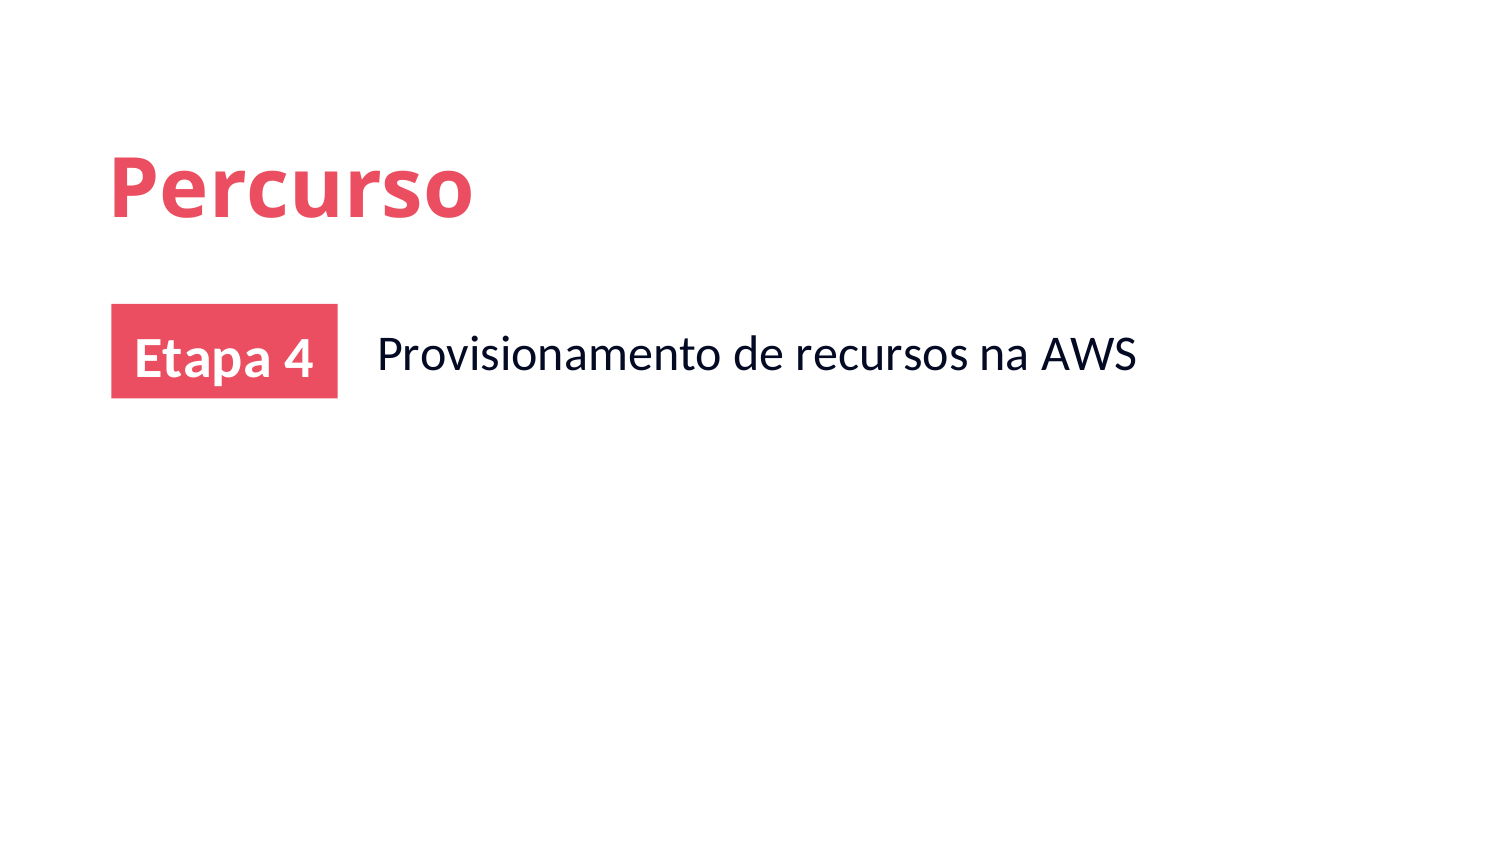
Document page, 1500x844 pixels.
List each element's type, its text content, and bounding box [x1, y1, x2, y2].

text_box Etapa 4 [111, 303, 338, 399]
text_box Provisionamento de recursos na AWS [362, 313, 1375, 389]
text_box Percurso [92, 104, 1309, 243]
